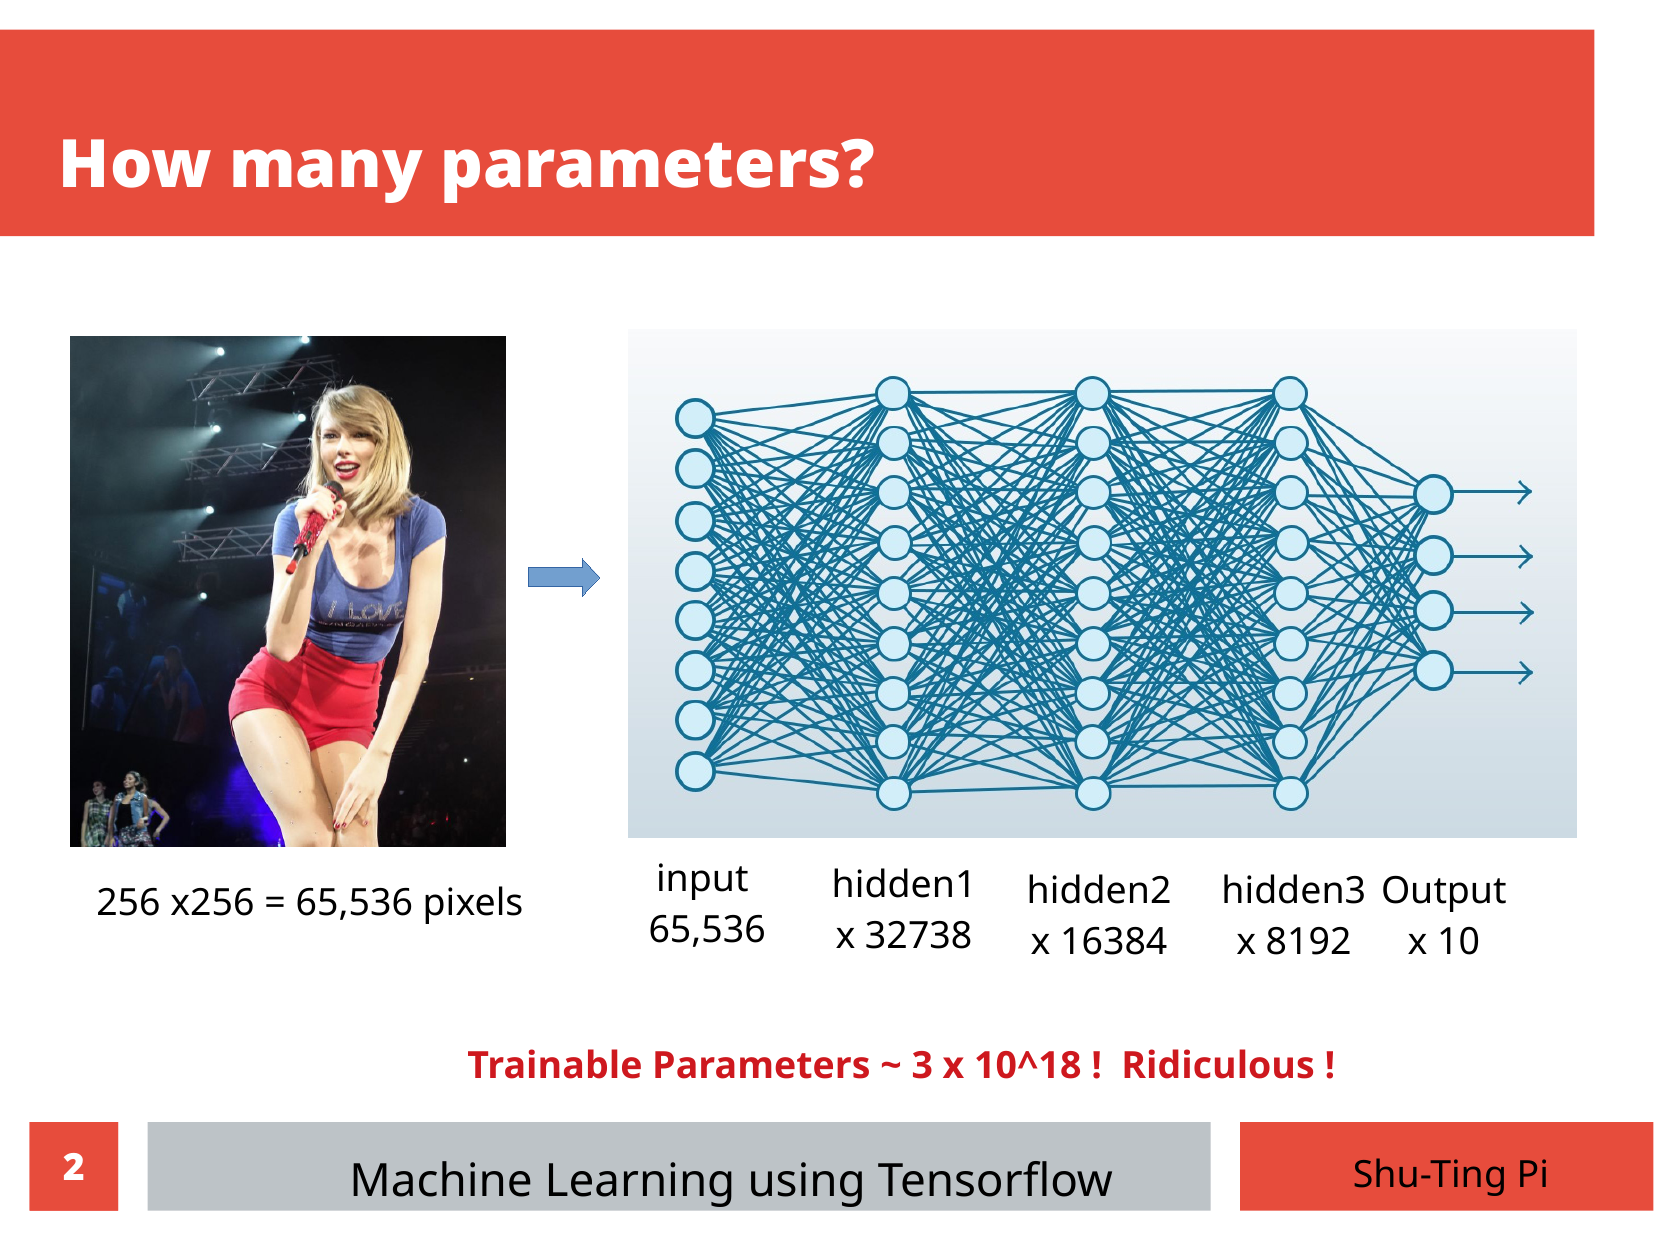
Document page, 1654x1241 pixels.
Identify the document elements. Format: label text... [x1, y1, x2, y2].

text_box Output x 10 [1366, 855, 1509, 966]
picture [628, 329, 1577, 838]
text_box hidden3 x 8192 [1206, 855, 1366, 966]
text_box Shu-Ting Pi [1338, 1140, 1573, 1203]
text_box input 65,536 [633, 844, 767, 954]
text_box hidden2 x 16384 [1011, 855, 1171, 966]
text_box Machine Learning using Tensorflow [334, 1139, 1220, 1241]
text_box [528, 558, 600, 597]
text_box Trainable Parameters ~ 3 x 10^18 ! Ridiculous ! [452, 1030, 1253, 1093]
text_box hidden1 x 32738 [816, 850, 976, 960]
picture [70, 336, 506, 847]
text_box 256 x256 = 65,536 pixels [81, 867, 482, 930]
title How many parameters? [59, 59, 1595, 207]
